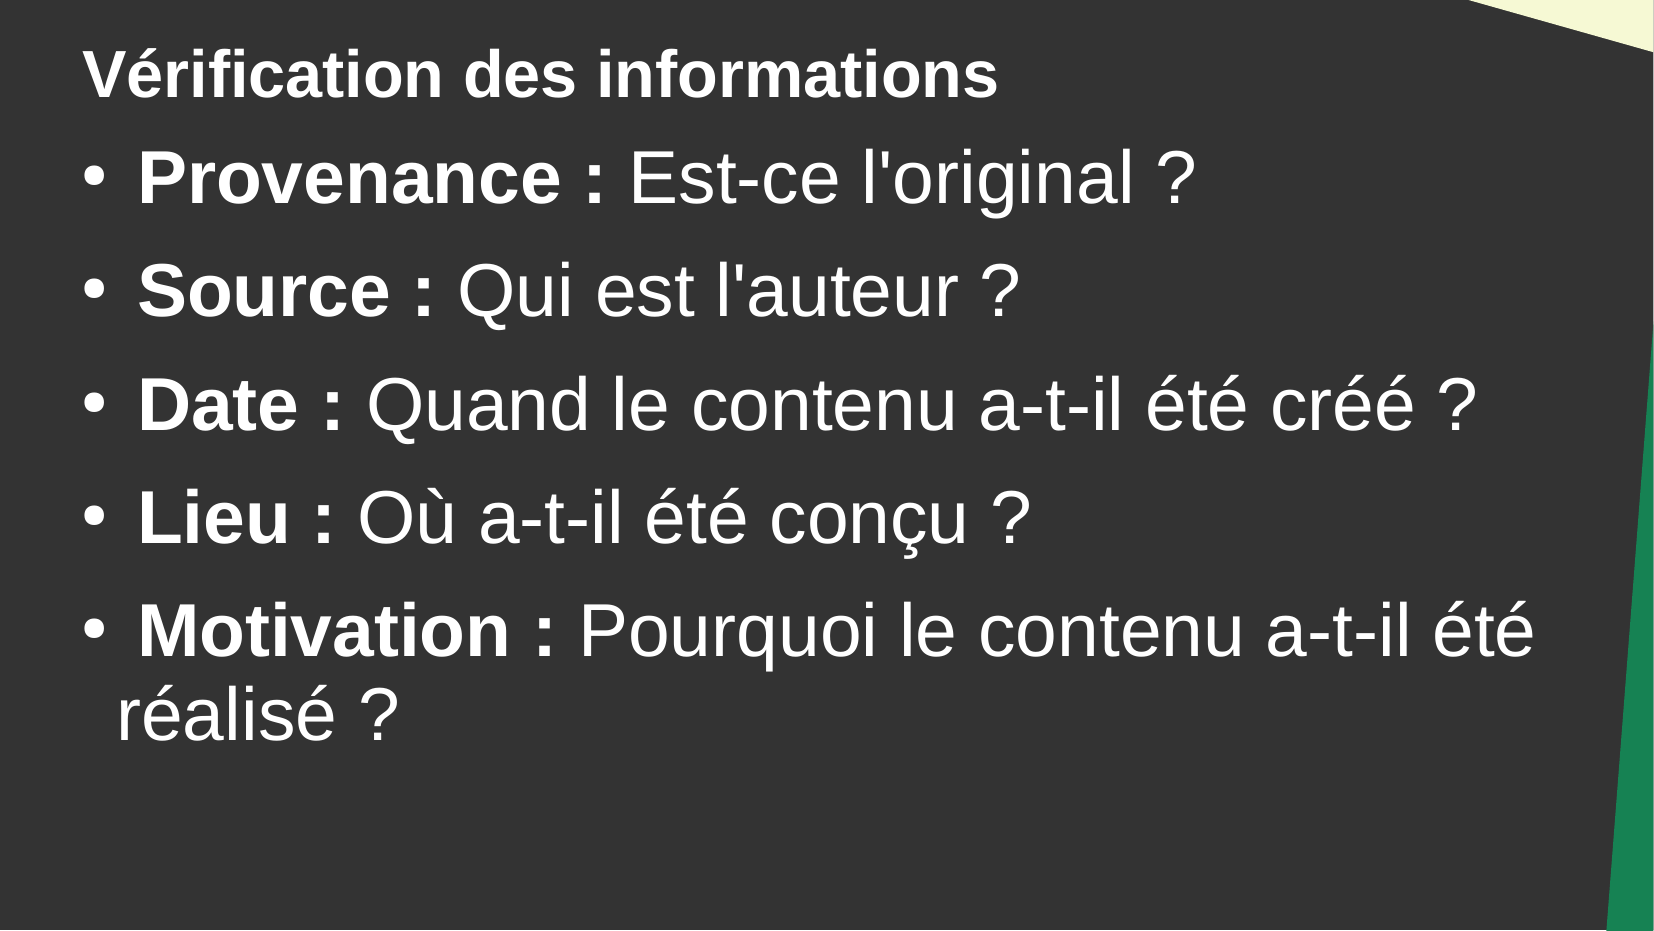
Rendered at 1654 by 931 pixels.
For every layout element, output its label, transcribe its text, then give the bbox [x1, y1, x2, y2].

title Vérification des informations [82, 37, 1571, 122]
text_box [1468, 0, 1654, 53]
list Provenance : Est-ce l'original ? Source : Qui est l'auteur ? Date : Quand le contenu a-t-il été créé ? Lieu : Où a-t-il été conçu ? Motivation : Pourquoi le contenu a-t-il été réalisé ? [80, 135, 1560, 762]
text_box [1606, 314, 1654, 931]
